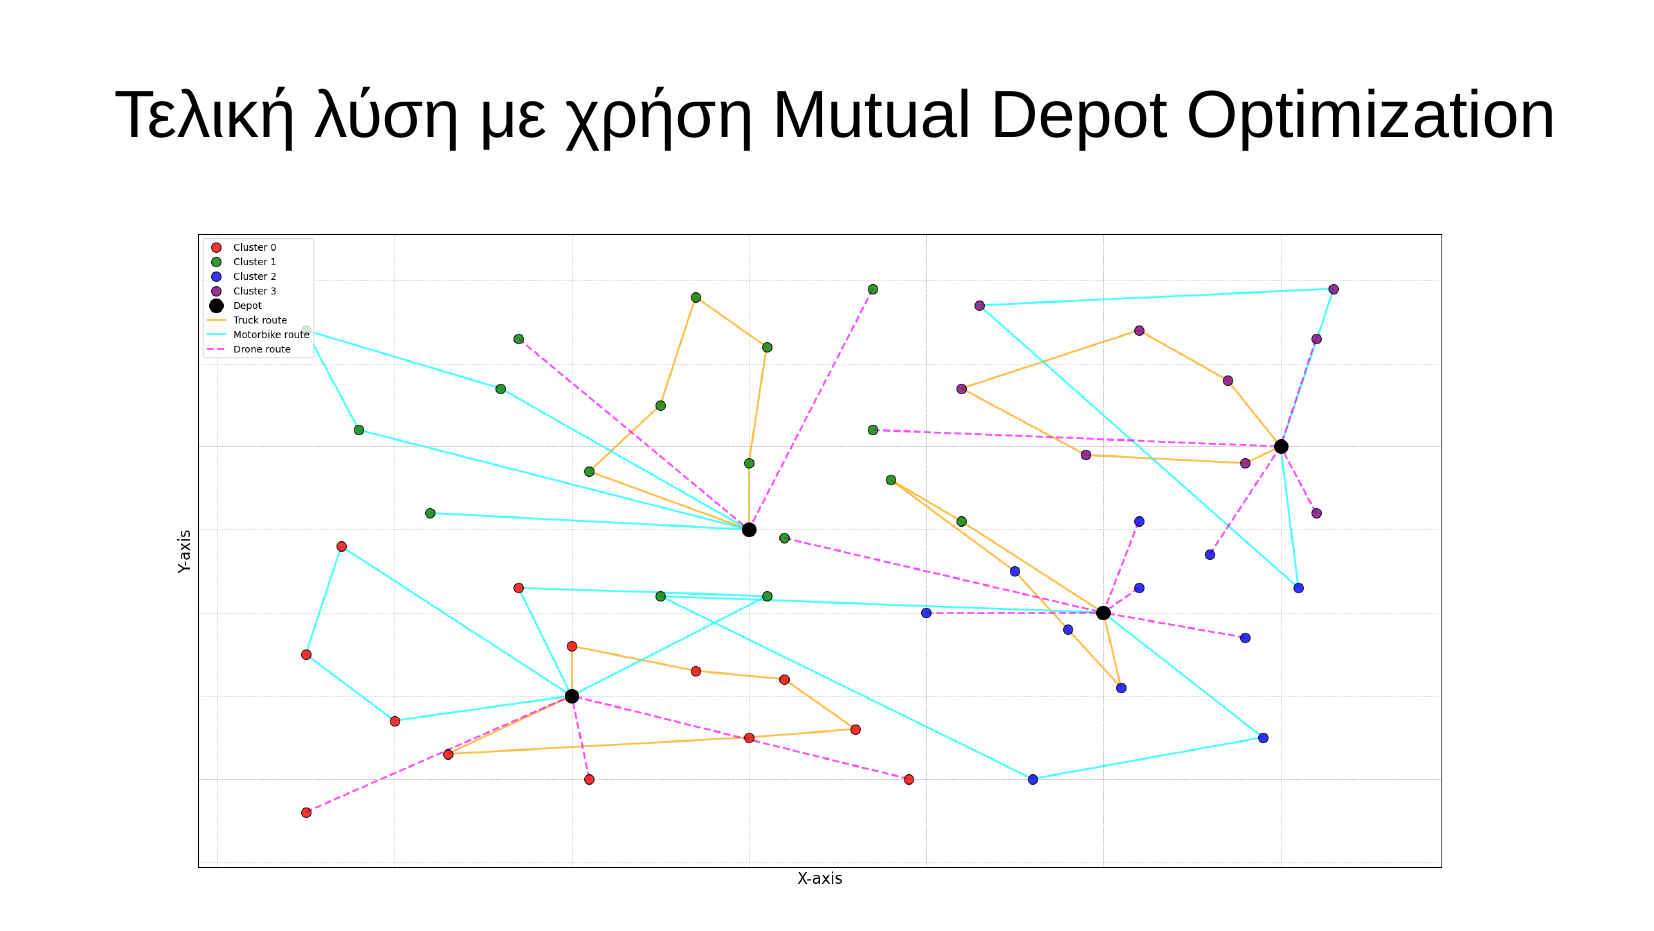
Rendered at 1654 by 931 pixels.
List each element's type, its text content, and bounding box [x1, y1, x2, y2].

picture [150, 224, 1457, 896]
title Τελική λύση με χρήση Mutual Depot Optimization [82, 37, 1571, 193]
